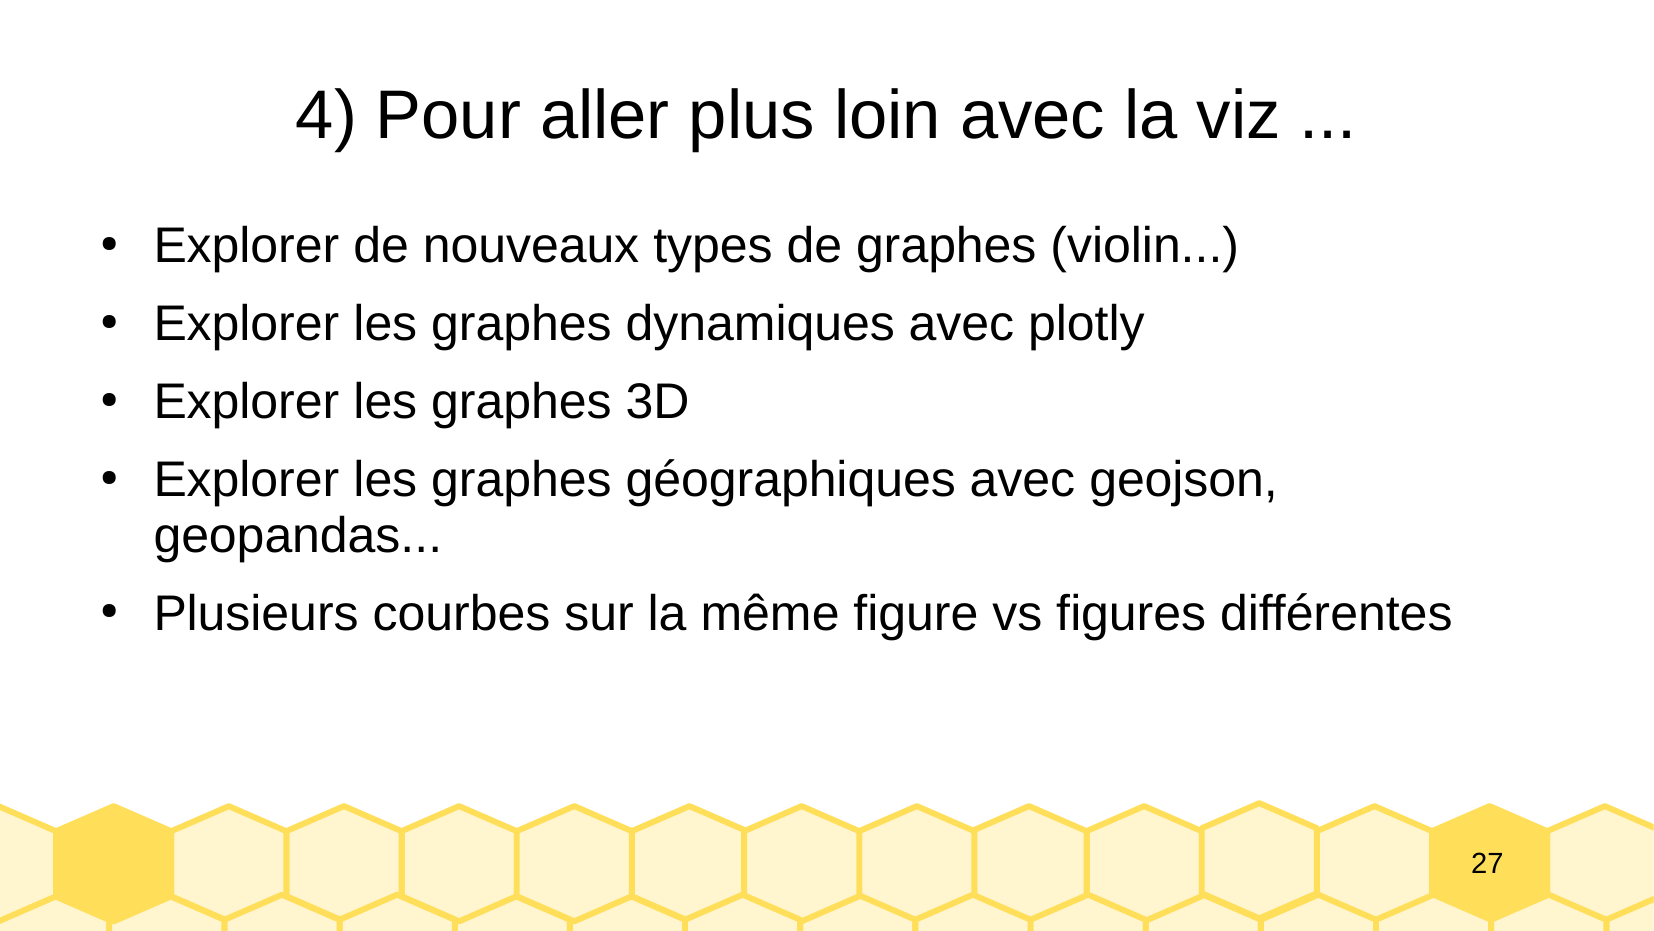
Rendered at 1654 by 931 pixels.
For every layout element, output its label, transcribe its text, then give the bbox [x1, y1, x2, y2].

list Explorer de nouveaux types de graphes (violin...) Explorer les graphes dynamiques avec plotly Explorer les graphes 3D Explorer les graphes géographiques avec geojson, geopandas... Plusieurs courbes sur la même figure vs figures différentes [82, 217, 1571, 758]
title 4) Pour aller plus loin avec la viz ... [82, 37, 1571, 193]
